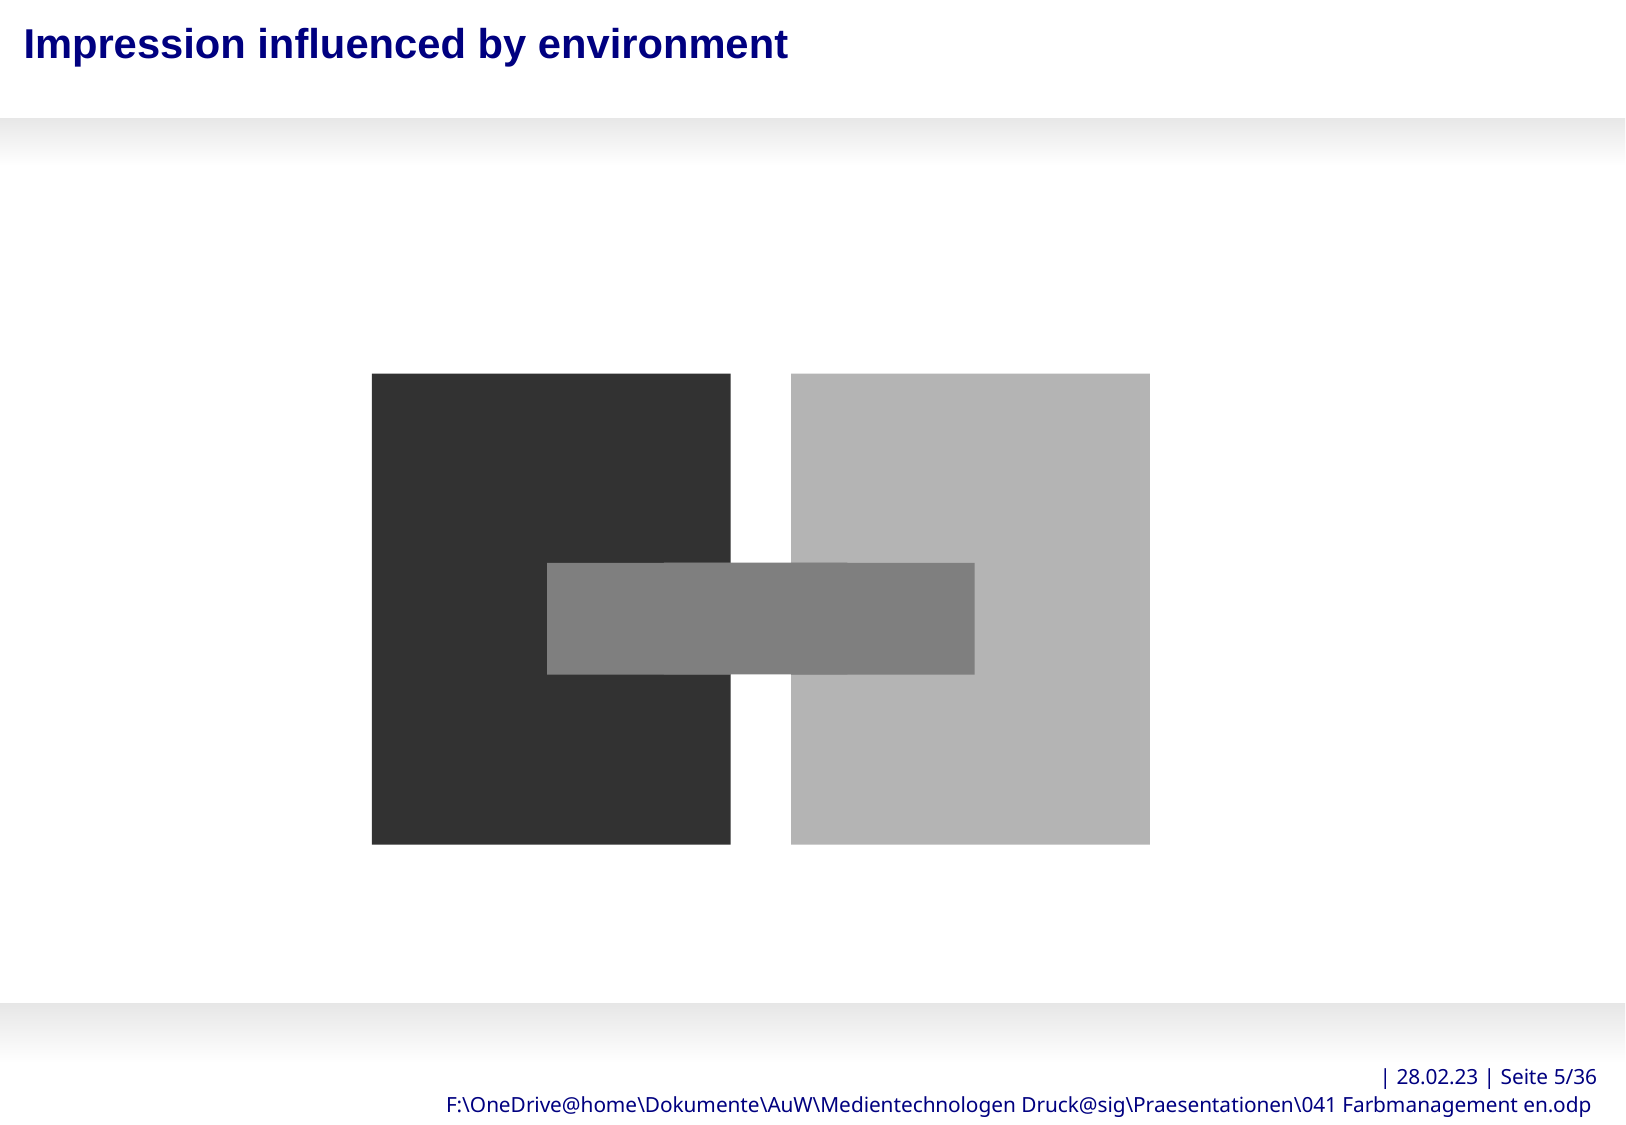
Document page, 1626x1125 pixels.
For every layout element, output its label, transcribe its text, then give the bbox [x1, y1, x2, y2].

title Impression influenced by environment [23, 11, 1600, 130]
text_box [371, 373, 1150, 845]
